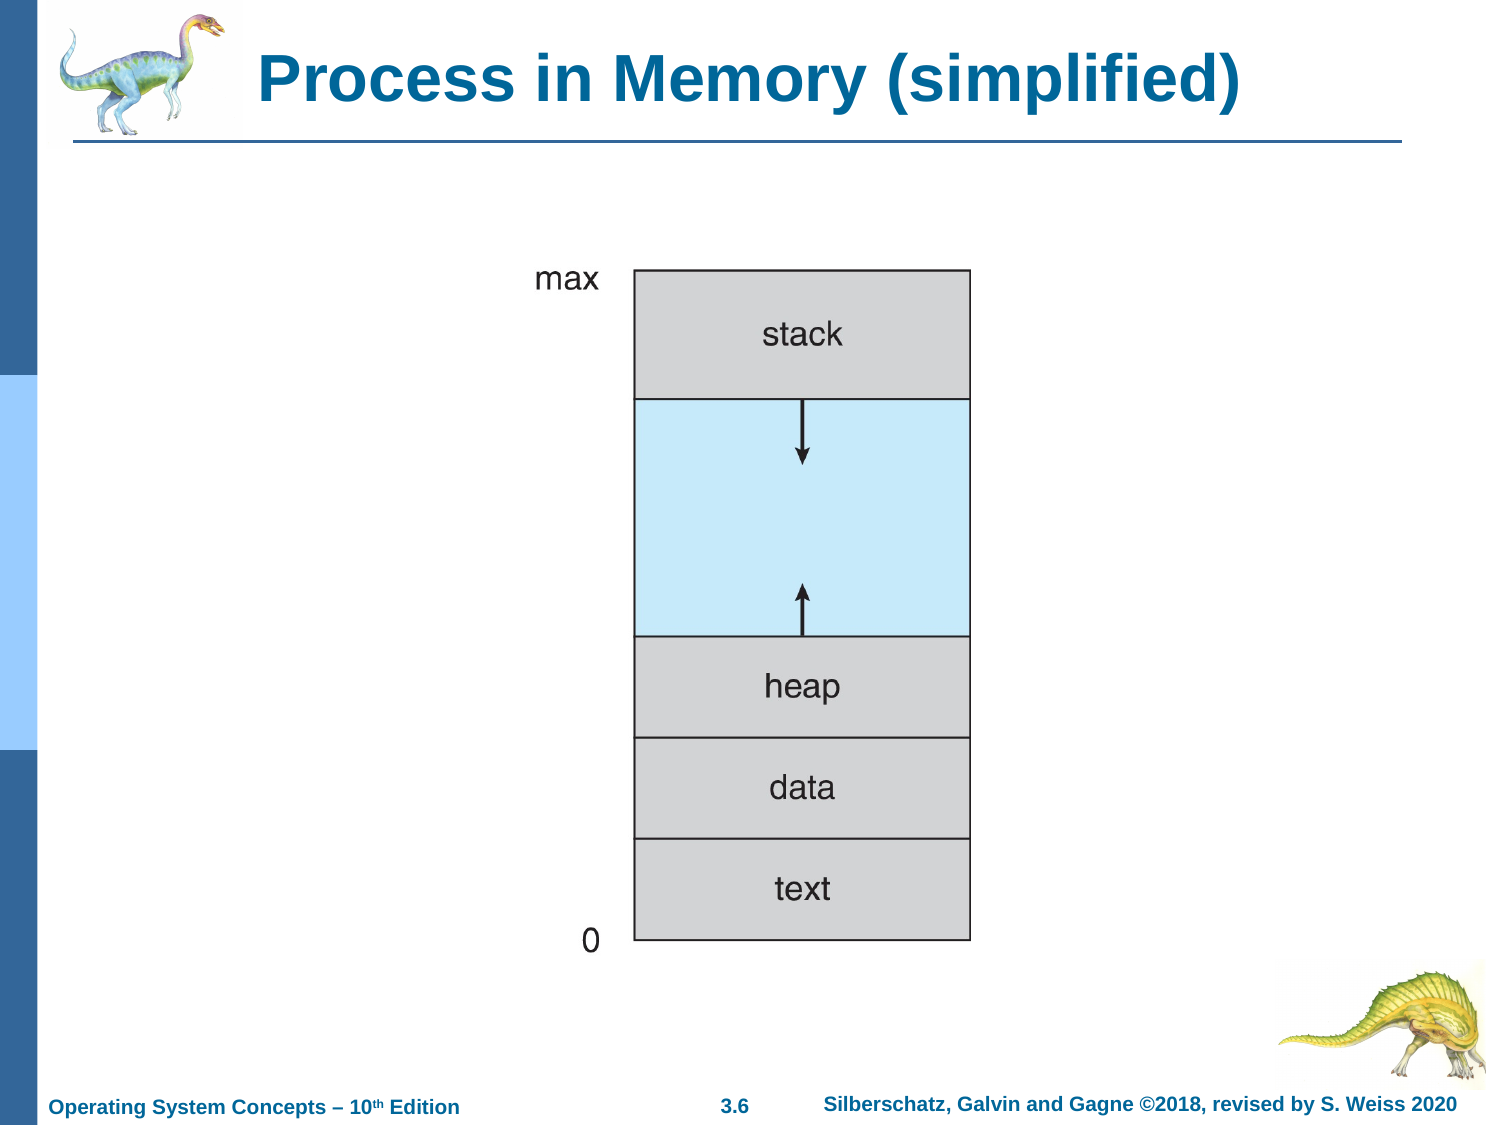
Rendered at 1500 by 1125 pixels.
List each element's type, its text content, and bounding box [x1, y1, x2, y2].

picture [534, 261, 971, 959]
title Process in Memory (simplified) [75, 27, 1426, 122]
picture [1275, 959, 1486, 1090]
picture [1140, 1096, 1148, 1101]
picture [46, 0, 243, 149]
